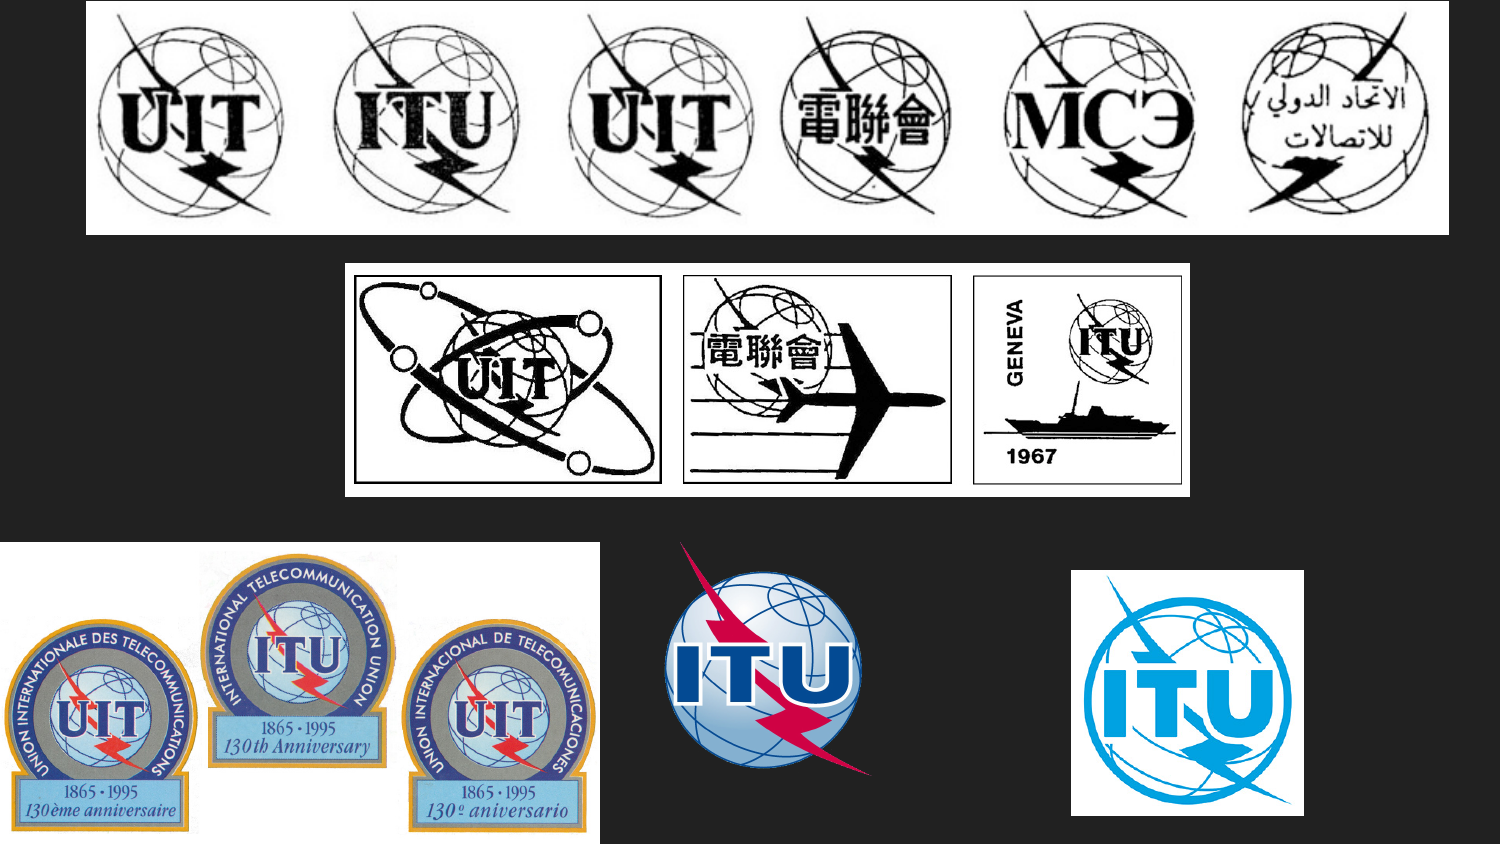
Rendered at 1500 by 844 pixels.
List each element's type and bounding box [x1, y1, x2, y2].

picture [0, 542, 600, 844]
picture [1071, 570, 1304, 816]
picture [86, 1, 1449, 235]
picture [663, 542, 872, 776]
picture [345, 263, 1190, 497]
